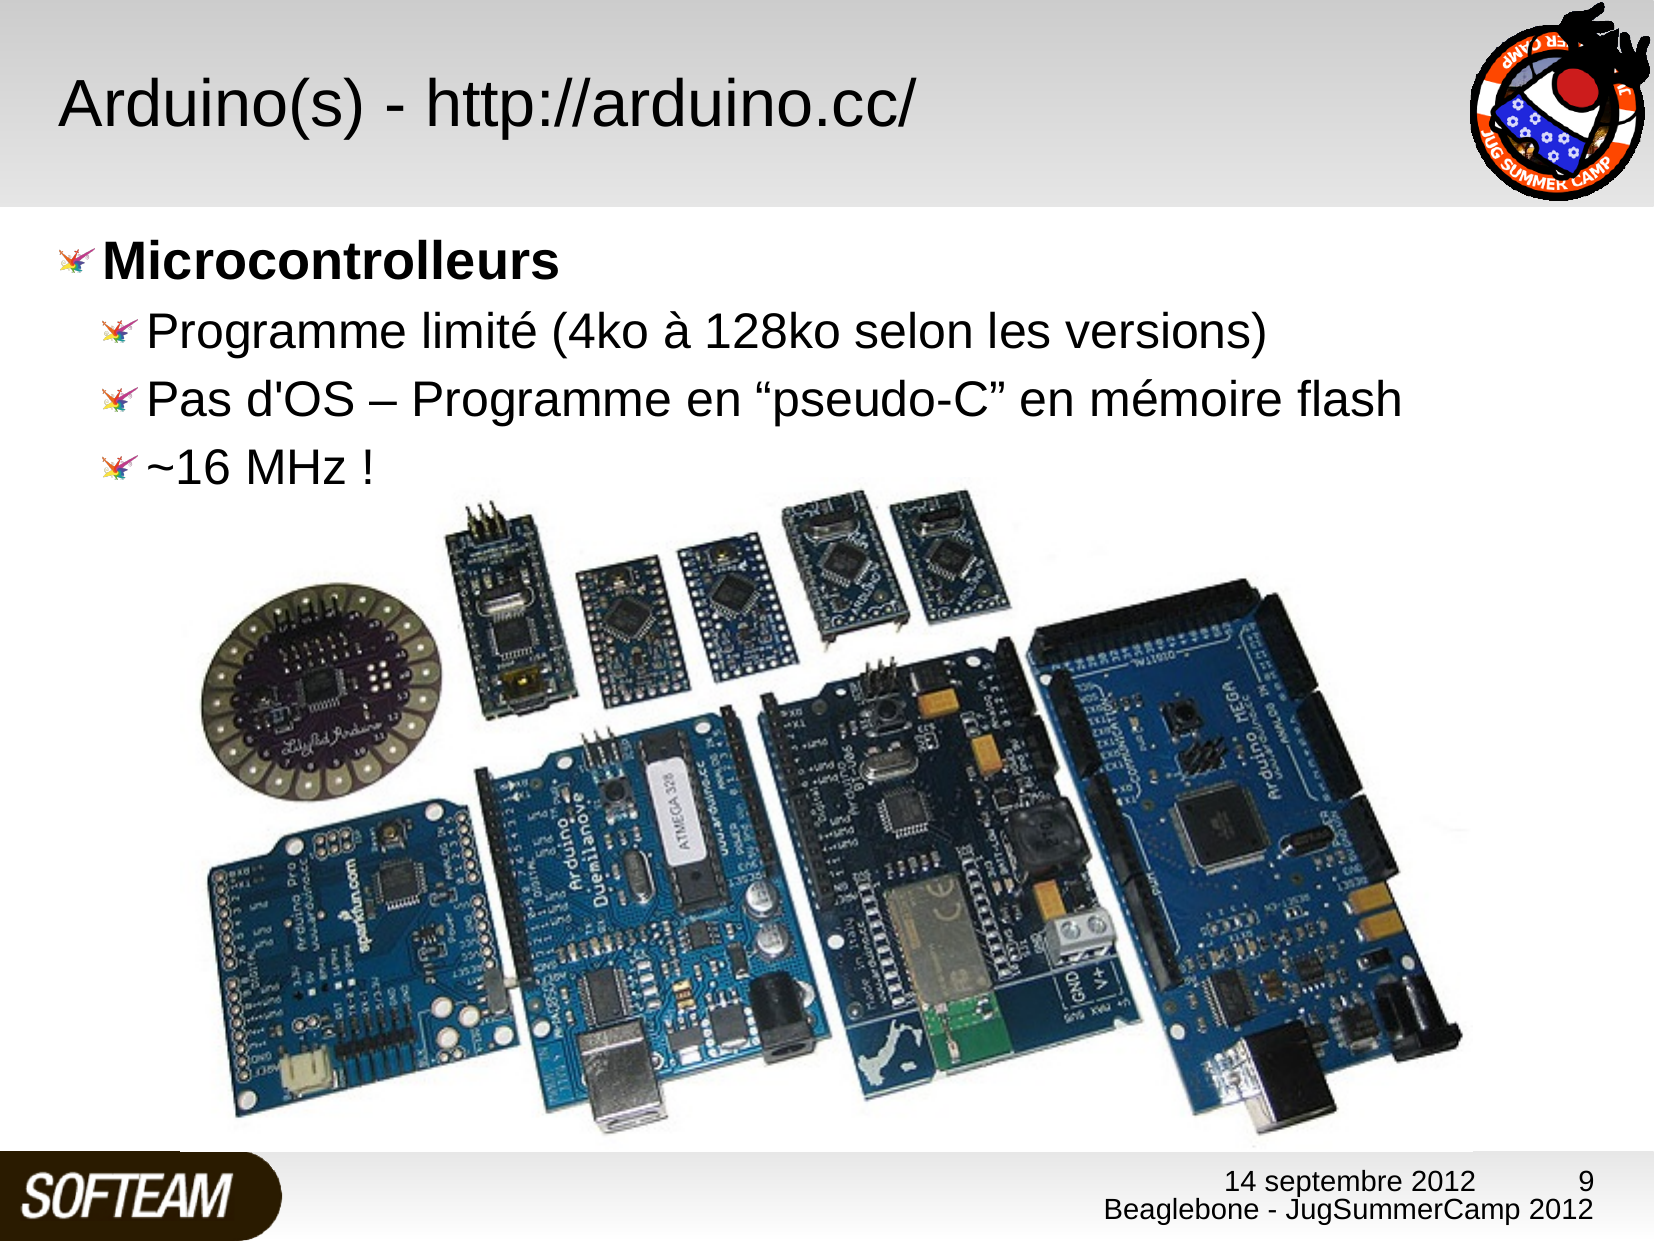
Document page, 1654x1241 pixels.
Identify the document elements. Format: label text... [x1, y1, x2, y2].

title Arduino(s) - http://arduino.cc/ [59, 29, 1359, 178]
picture [1465, 0, 1654, 207]
list Microcontrolleurs Programme limité (4ko à 128ko selon les versions) Pas d'OS – Programme en “pseudo-C” en mémoire flash ~16 MHz ! [59, 230, 1595, 950]
picture [0, 950, 1473, 1241]
